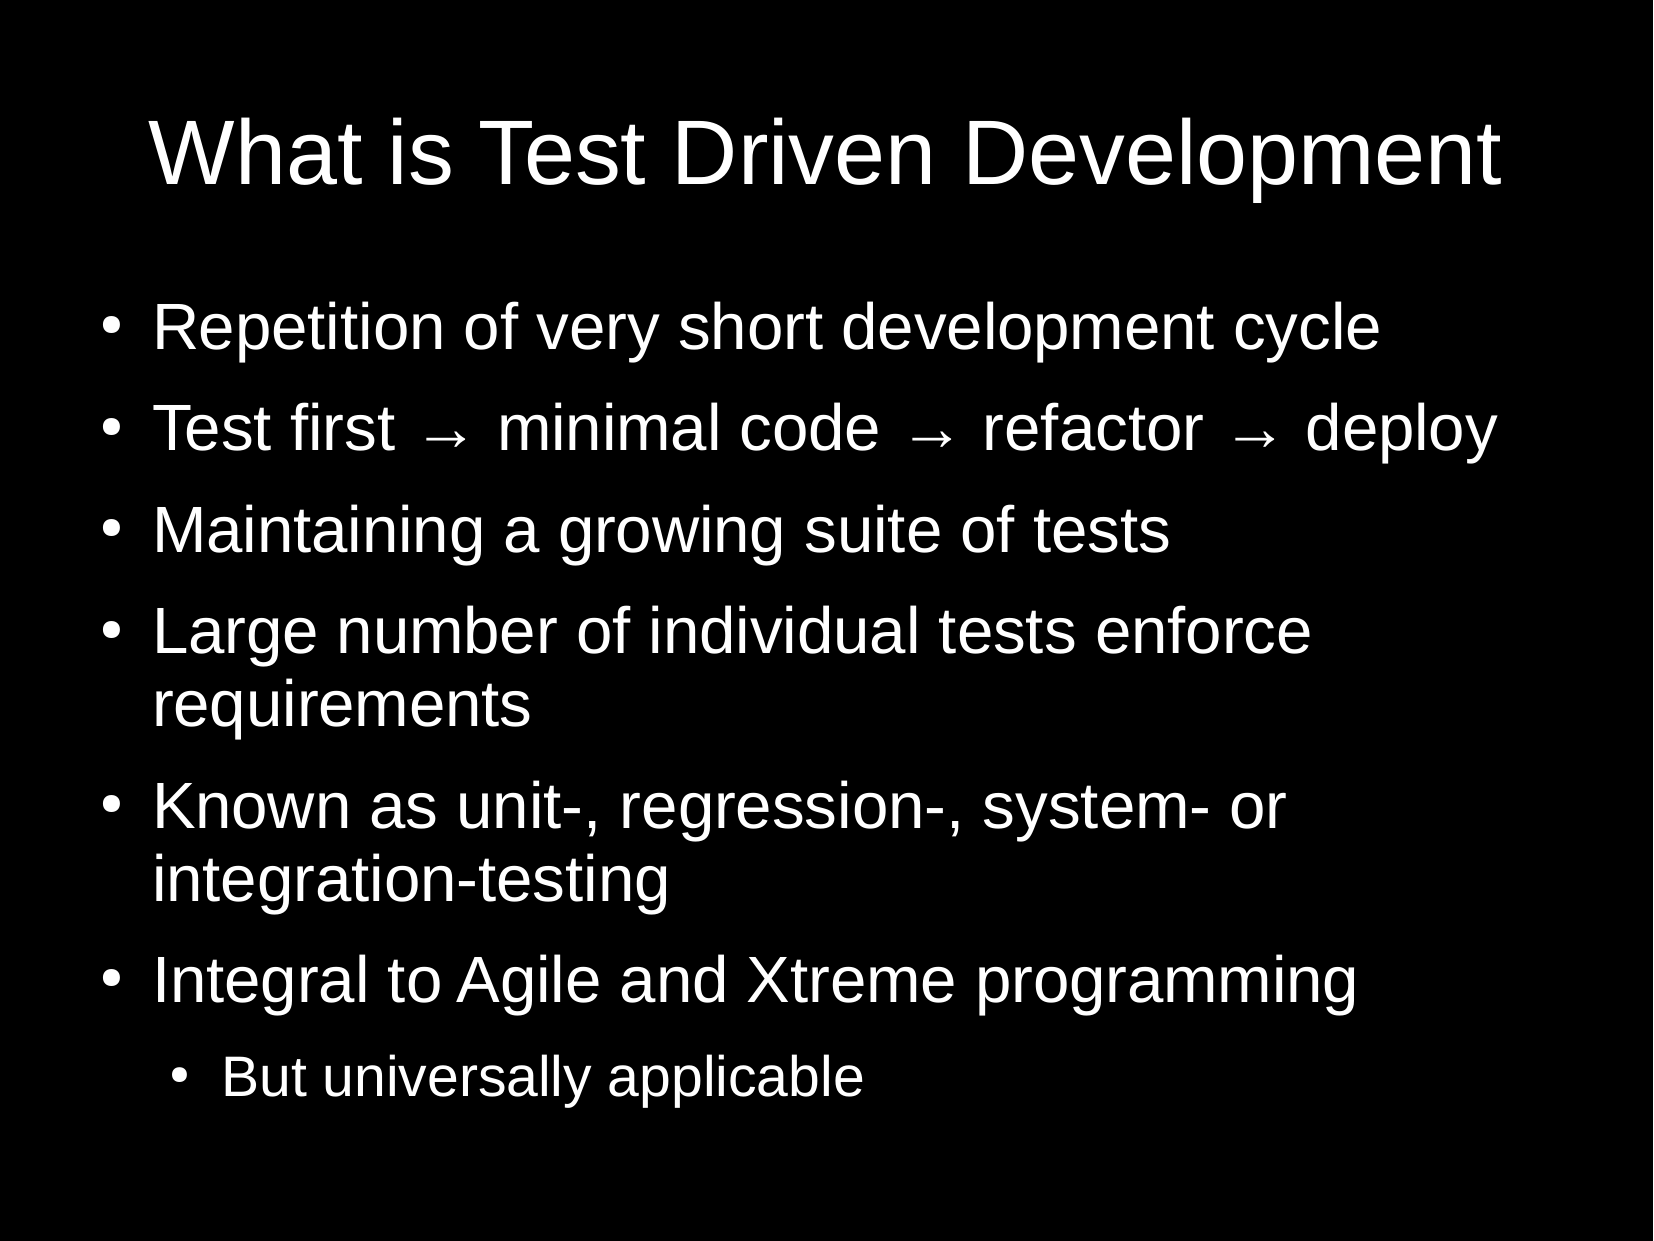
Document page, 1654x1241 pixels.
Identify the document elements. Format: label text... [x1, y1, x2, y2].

list Repetition of very short development cycle Test first → minimal code → refactor → deploy Maintaining a growing suite of tests Large number of individual tests enforce requirements Known as unit-, regression-, system- or integration-testing Integral to Agile and Xtreme programming But universally applicable [82, 290, 1571, 1109]
title What is Test Driven Development [82, 49, 1571, 257]
